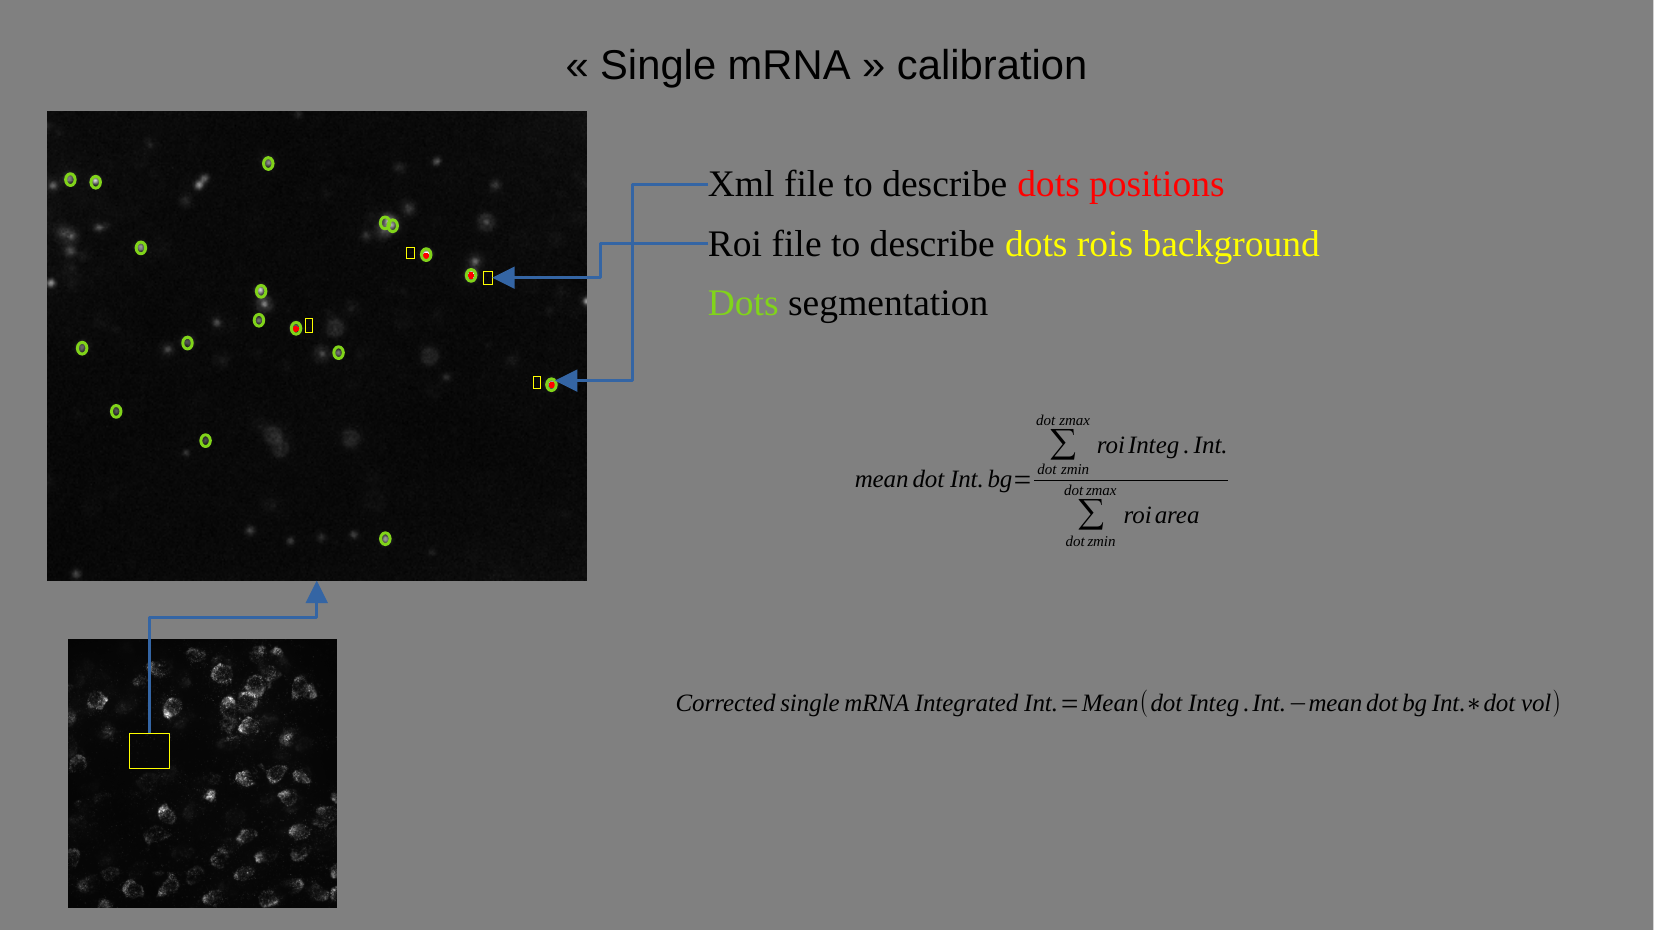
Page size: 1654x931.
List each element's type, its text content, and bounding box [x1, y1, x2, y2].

picture [47, 111, 587, 581]
picture [484, 272, 492, 284]
picture [130, 734, 169, 768]
title « Single mRNA » calibration [82, 37, 1571, 93]
text_box Dots segmentation [708, 281, 1348, 324]
picture [68, 639, 337, 908]
text_box Roi file to describe dots rois background [708, 222, 1348, 265]
chart [848, 411, 1237, 550]
text_box Xml file to describe dots positions [707, 163, 1280, 206]
chart [669, 687, 1568, 719]
text_box [468, 272, 474, 279]
